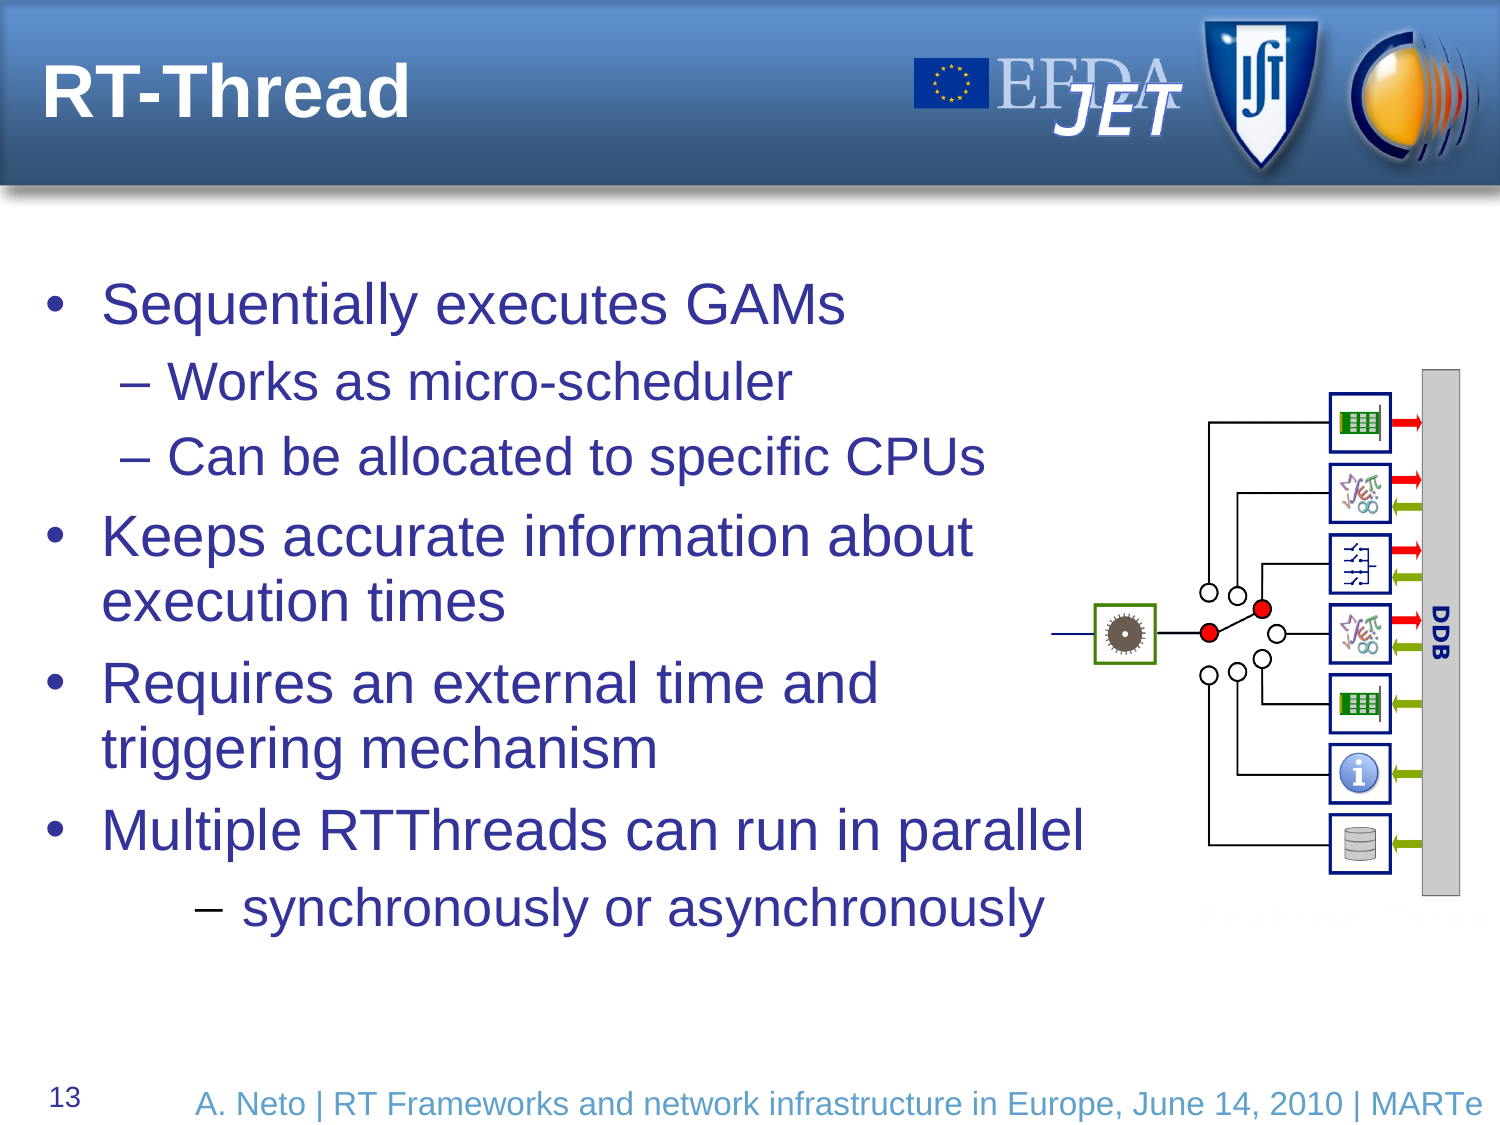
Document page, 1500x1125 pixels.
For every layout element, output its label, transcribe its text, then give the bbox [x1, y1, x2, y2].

title RT-Thread [41, 0, 1129, 188]
picture [1050, 369, 1500, 930]
picture [0, 0, 1500, 207]
list Sequentially executes GAMs Works as micro-scheduler Can be allocated to specific CPUs Keeps accurate information about execution times Requires an external time and triggering mechanism Multiple RTThreads can run in parallel synchronously or asynchronously [45, 268, 1093, 997]
